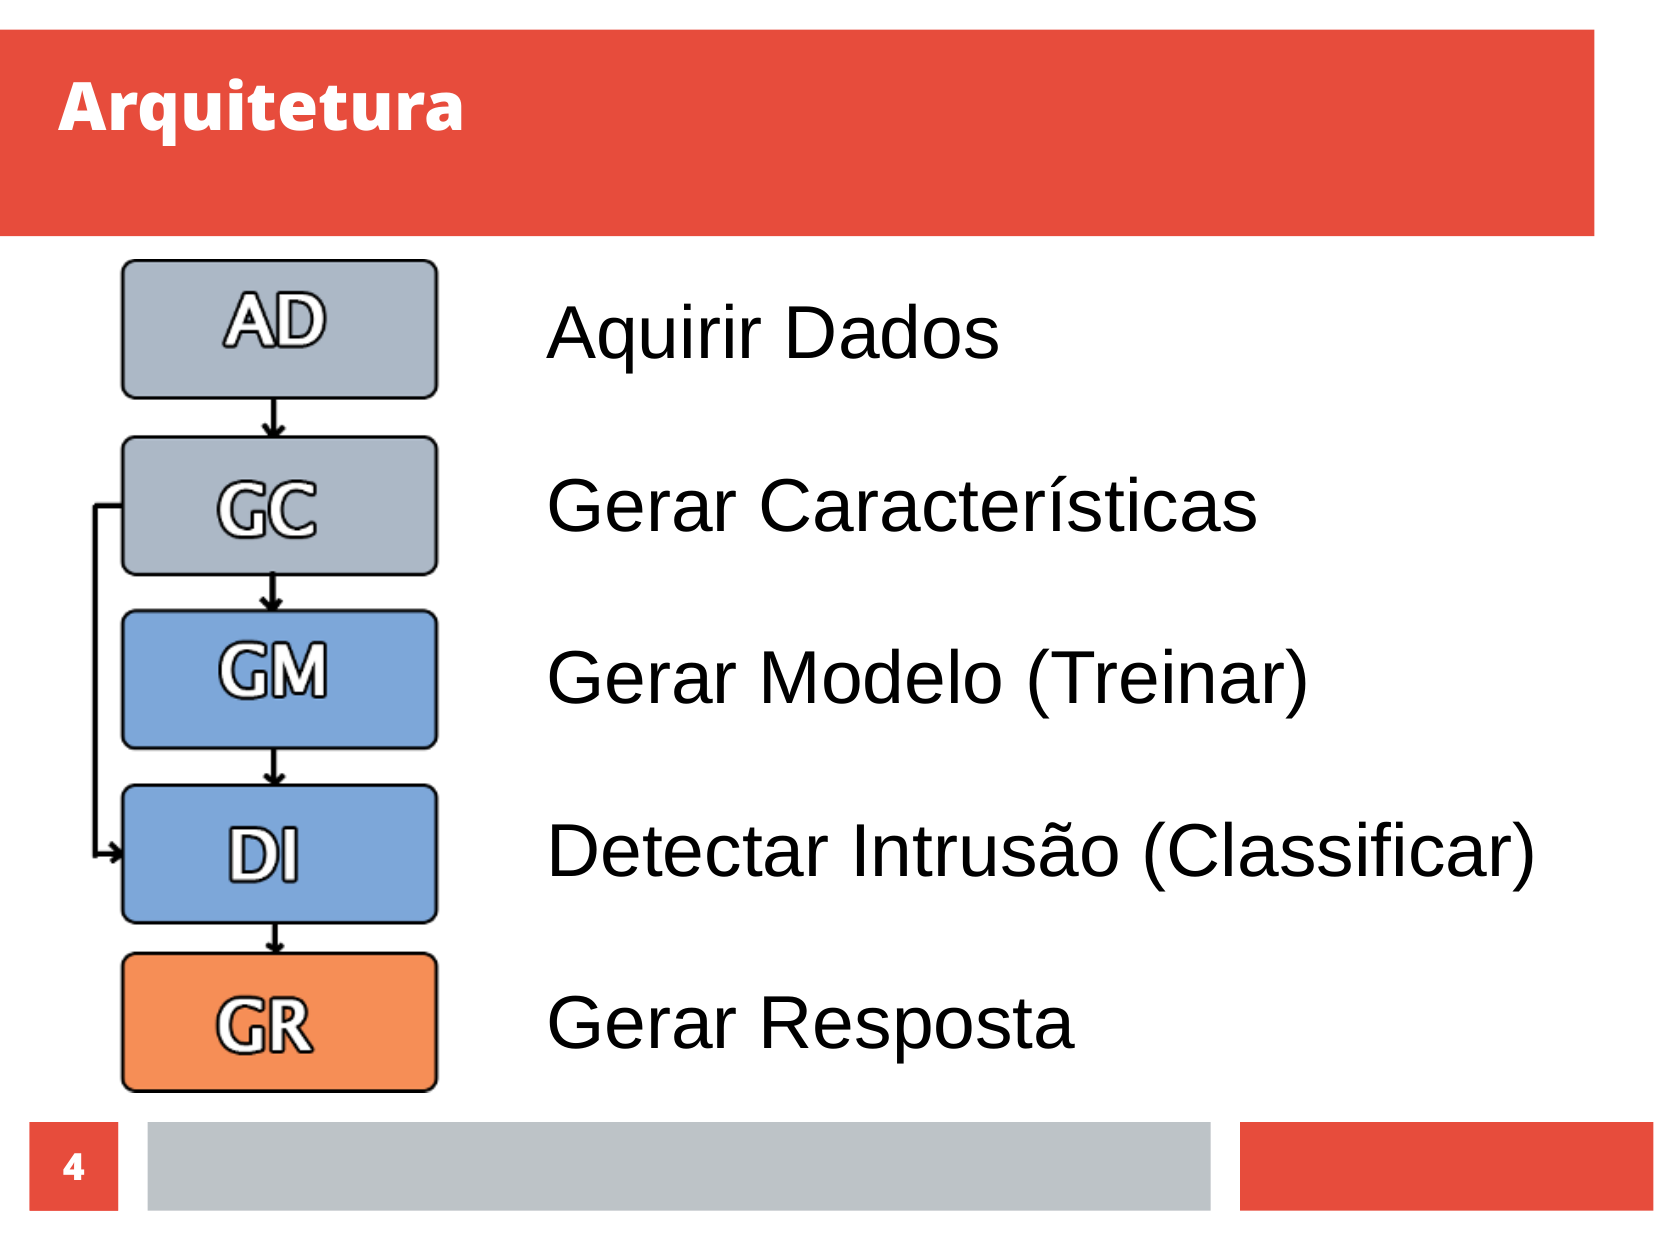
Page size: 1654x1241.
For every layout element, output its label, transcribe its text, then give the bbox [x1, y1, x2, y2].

title Arquitetura [59, 59, 1595, 207]
picture [88, 259, 1261, 1093]
text_box Aquirir Dados Gerar Características Gerar Modelo (Treinar) Detectar Intrusão (Classificar) Gerar Resposta [531, 283, 1583, 1241]
